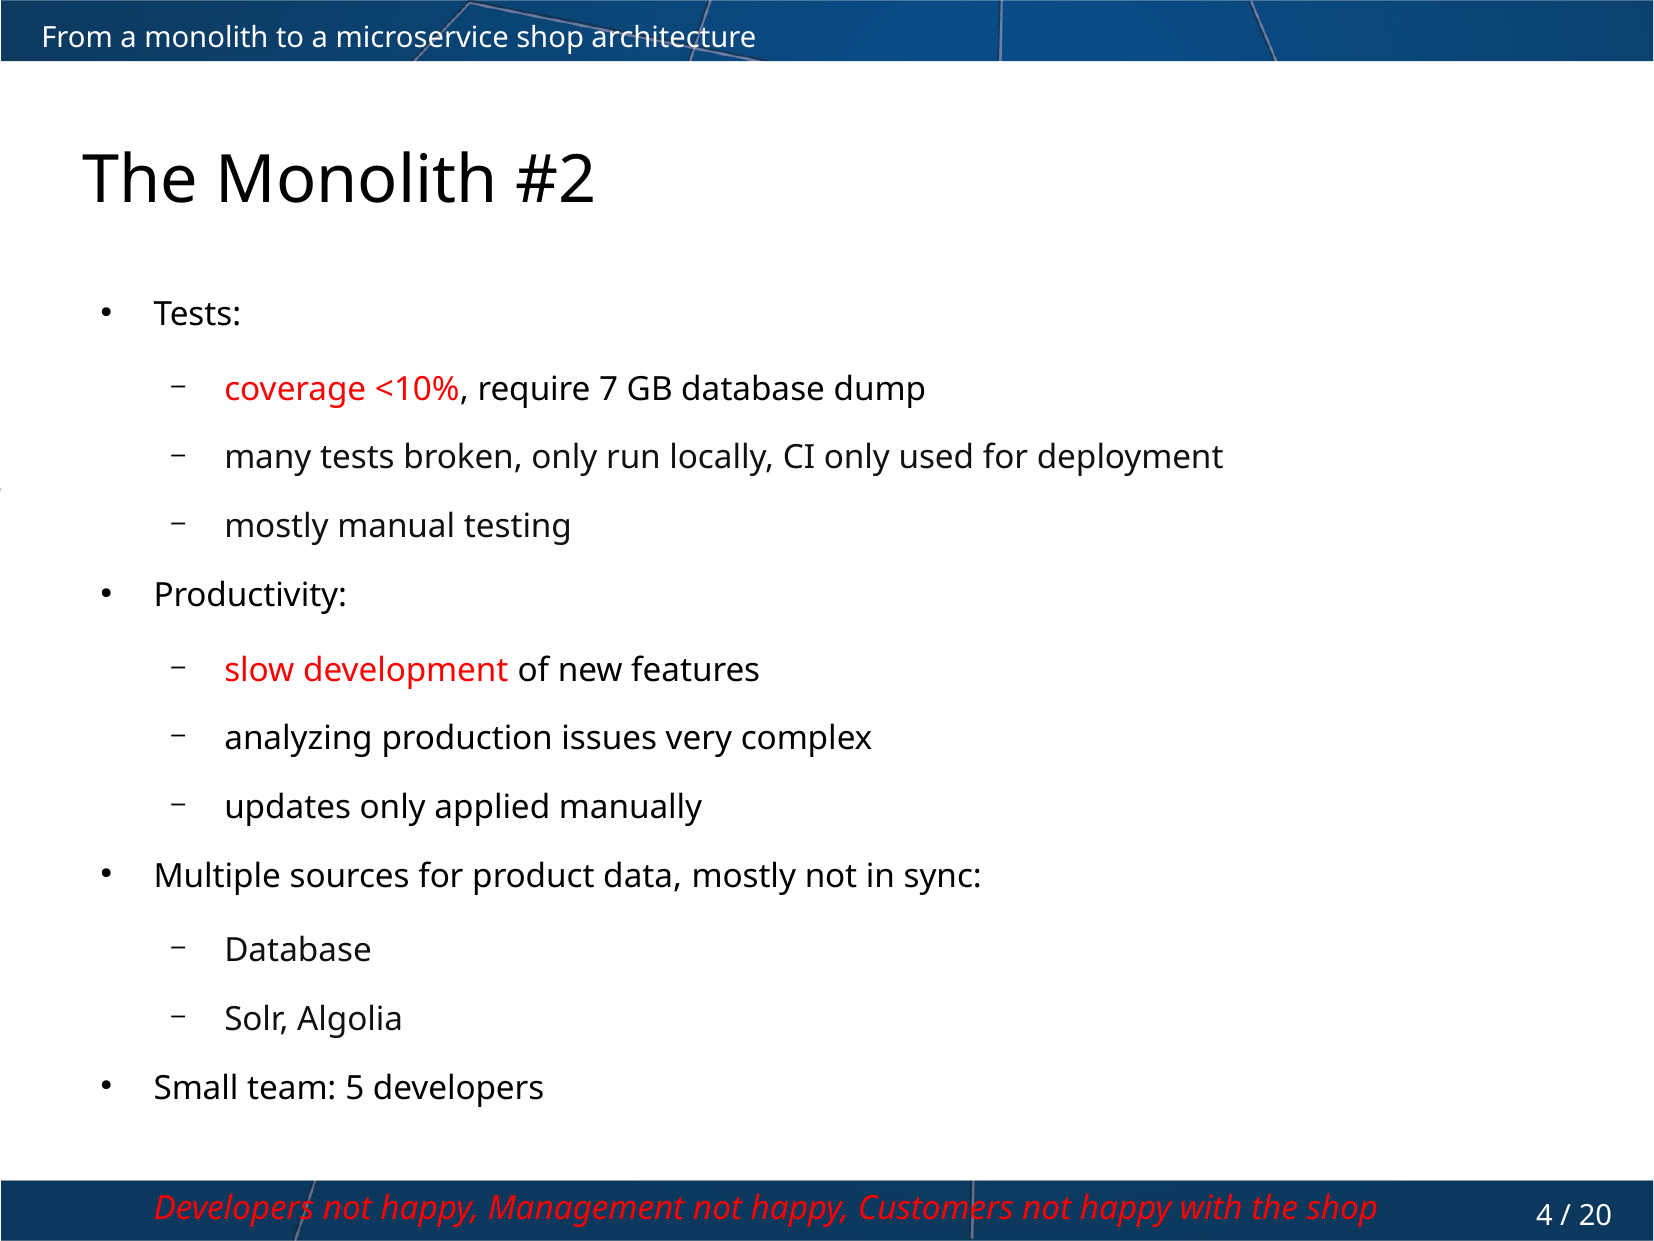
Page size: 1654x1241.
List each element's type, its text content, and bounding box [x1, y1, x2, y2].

picture [0, 0, 1654, 1241]
title The Monolith #2 [23, 80, 1512, 273]
list Tests: coverage <10%, require 7 GB database dump many tests broken, only run locally, CI only used for deployment mostly manual testing Productivity: slow development of new features analyzing production issues very complex updates only applied manually Multiple sources for product data, mostly not in sync: Database Solr, Algolia Small team: 5 developers Developers not happy, Management not happy, Customers not happy with the shop [82, 290, 1571, 1219]
